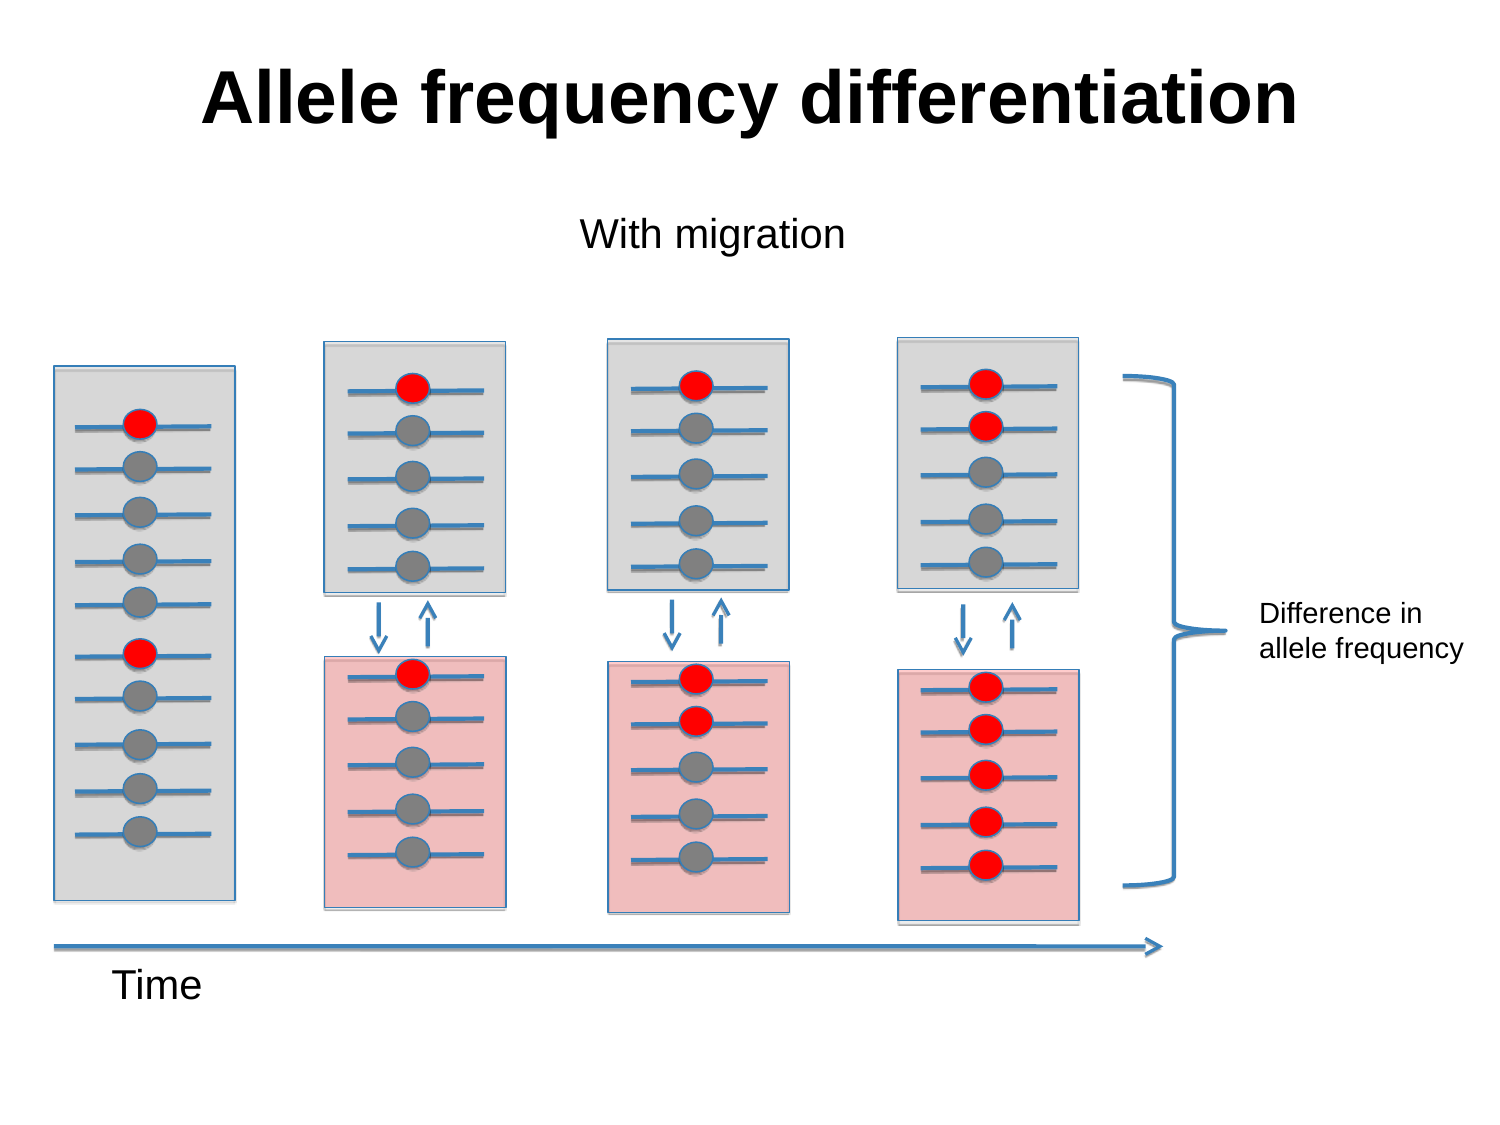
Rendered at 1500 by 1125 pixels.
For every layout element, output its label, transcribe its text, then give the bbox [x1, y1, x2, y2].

text_box With migration [564, 199, 862, 265]
text_box [324, 341, 506, 593]
title Allele frequency differentiation [75, 0, 1425, 188]
text_box Time [96, 950, 218, 1016]
text_box [608, 661, 790, 913]
text_box [607, 339, 789, 591]
text_box Difference in allele frequency [1244, 587, 1480, 673]
text_box [53, 366, 236, 901]
text_box [324, 656, 506, 908]
text_box [897, 337, 1079, 589]
text_box [897, 669, 1080, 921]
